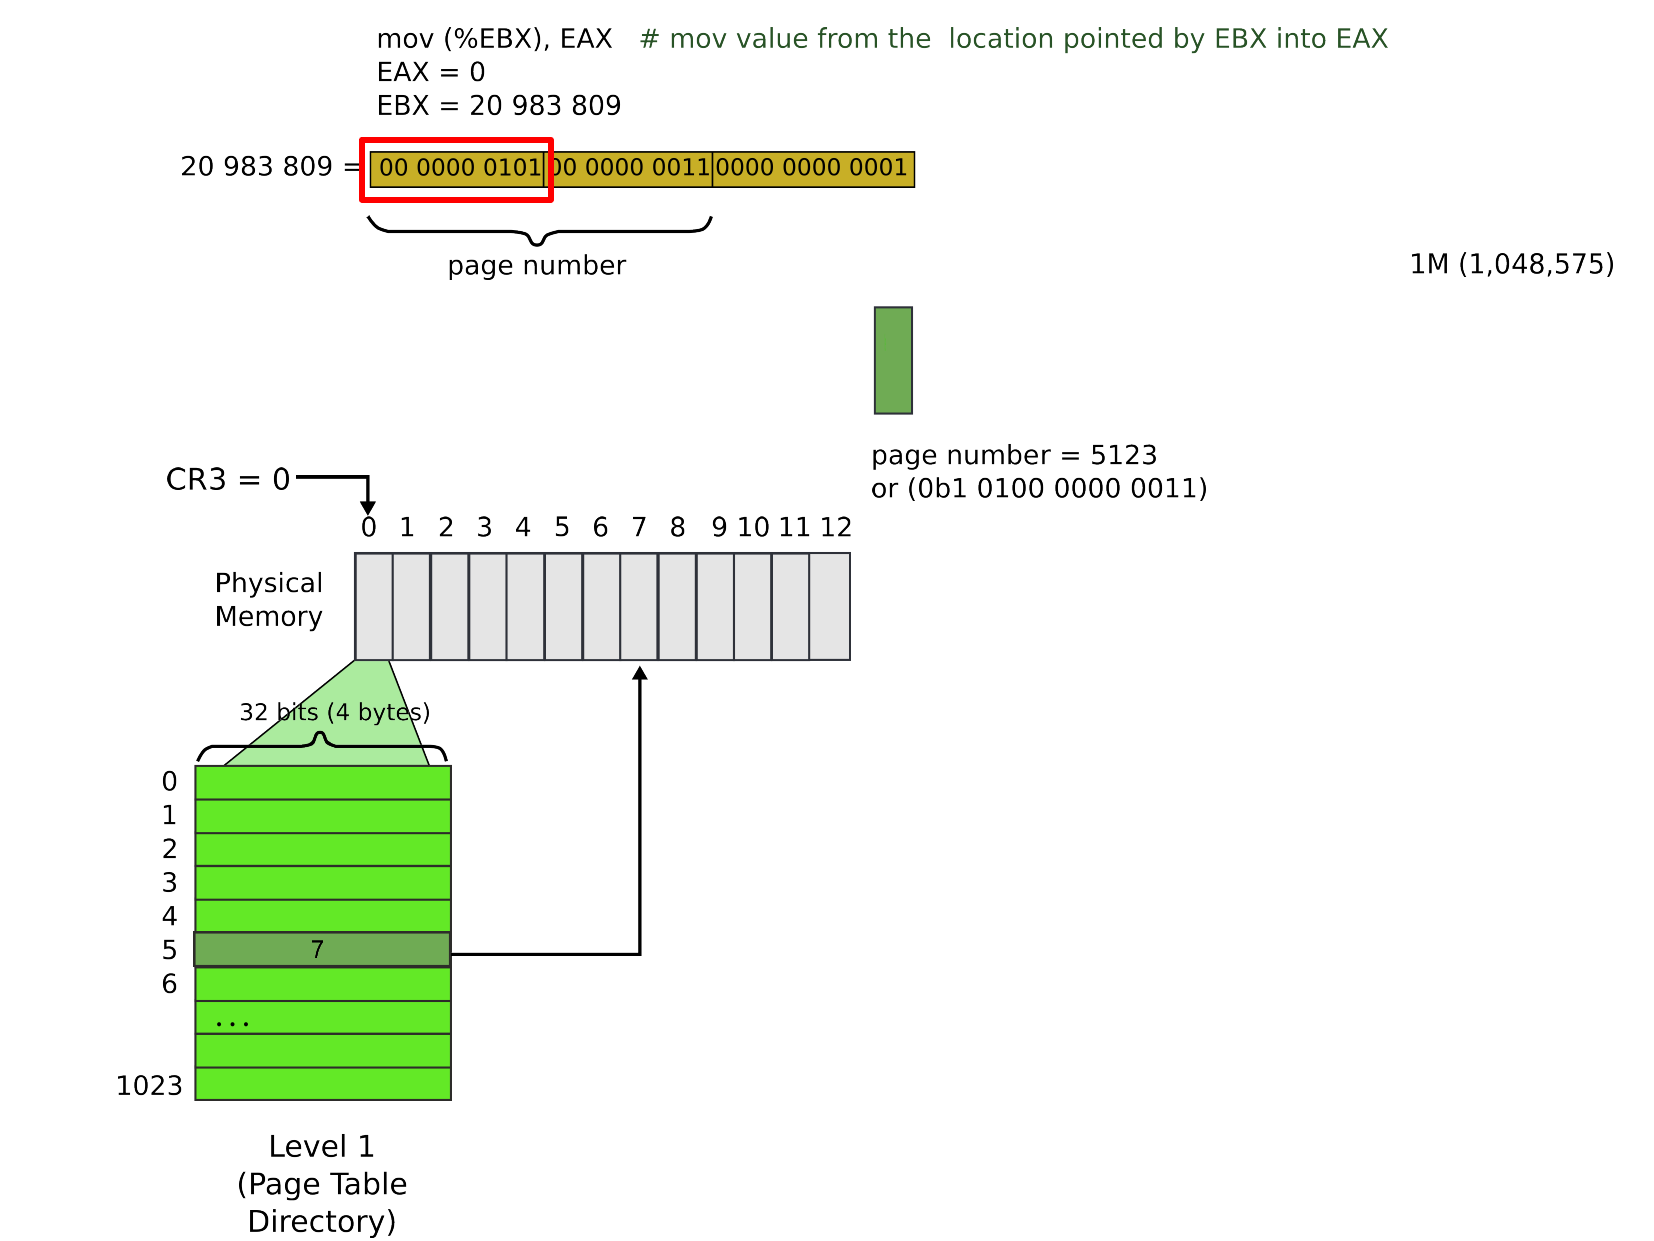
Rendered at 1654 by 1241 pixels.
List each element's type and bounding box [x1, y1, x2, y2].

picture [167, 467, 289, 490]
picture [118, 475, 851, 1238]
picture [182, 27, 1388, 188]
picture [1412, 252, 1613, 277]
picture [365, 143, 548, 188]
picture [366, 215, 713, 280]
picture [75, 298, 1564, 501]
